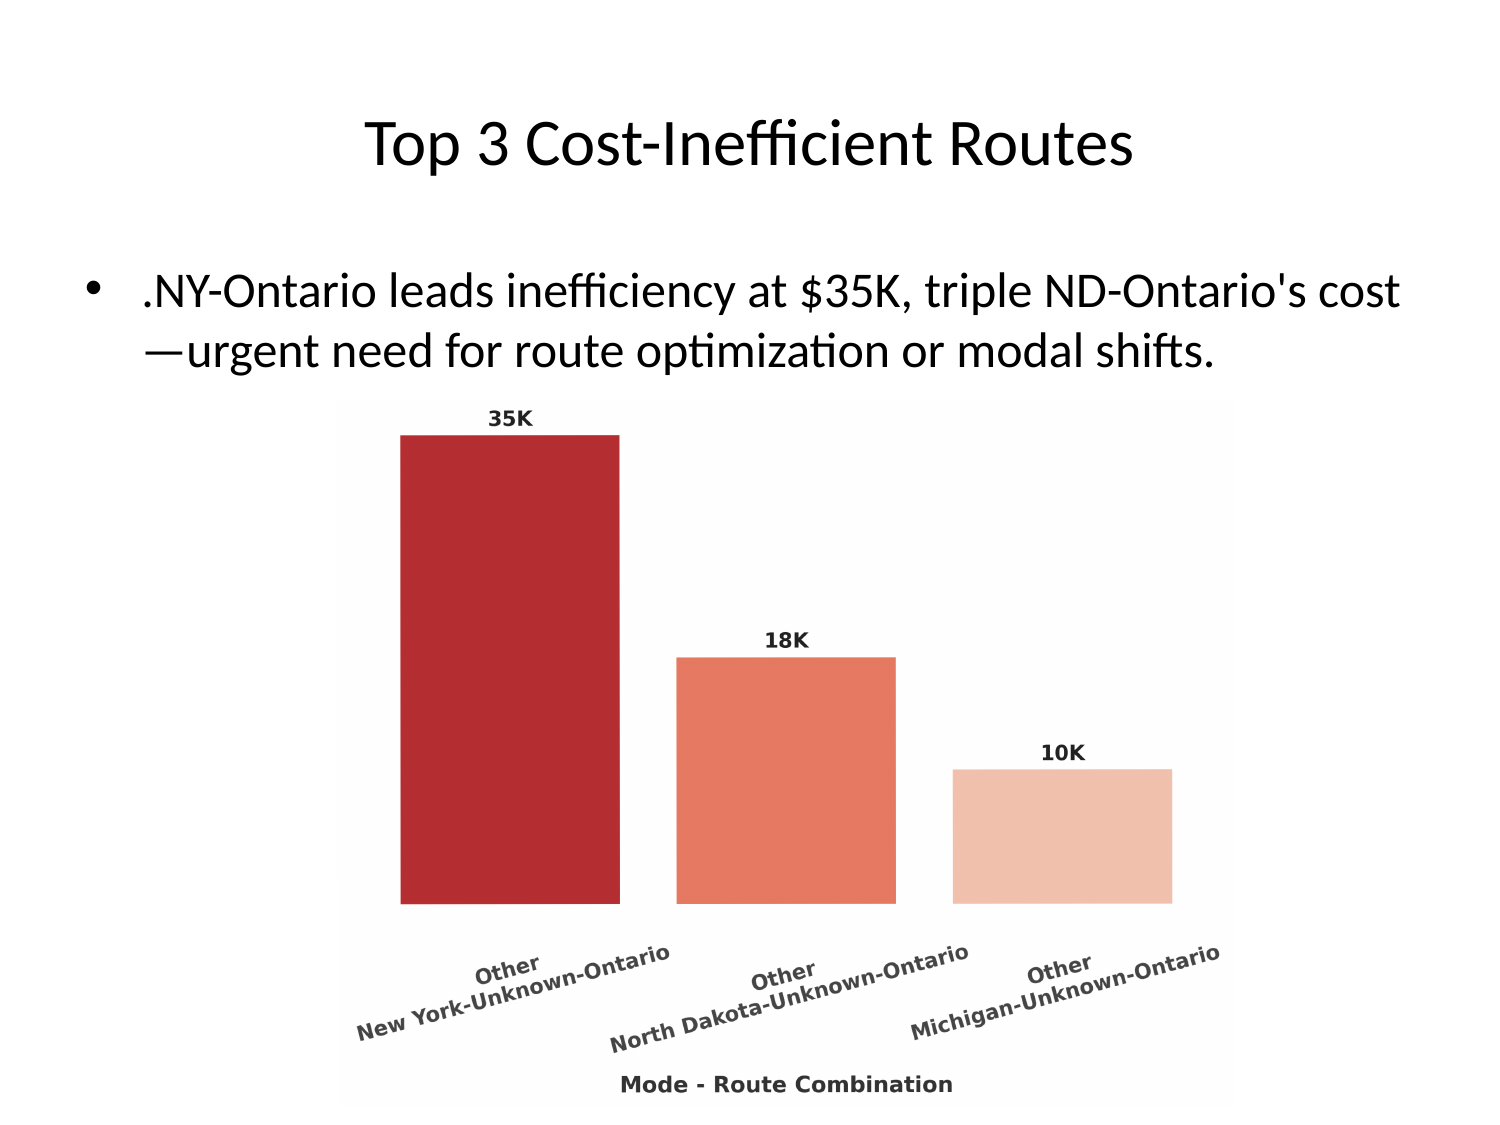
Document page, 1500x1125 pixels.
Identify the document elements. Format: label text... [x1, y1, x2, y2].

title Top 3 Cost-Inefficient Routes [75, 45, 1425, 233]
list .NY-Ontario leads inefficiency at $35K, triple ND-Ontario's cost—urgent need for route optimization or modal shifts. [69, 249, 1420, 993]
picture [337, 398, 1233, 1107]
